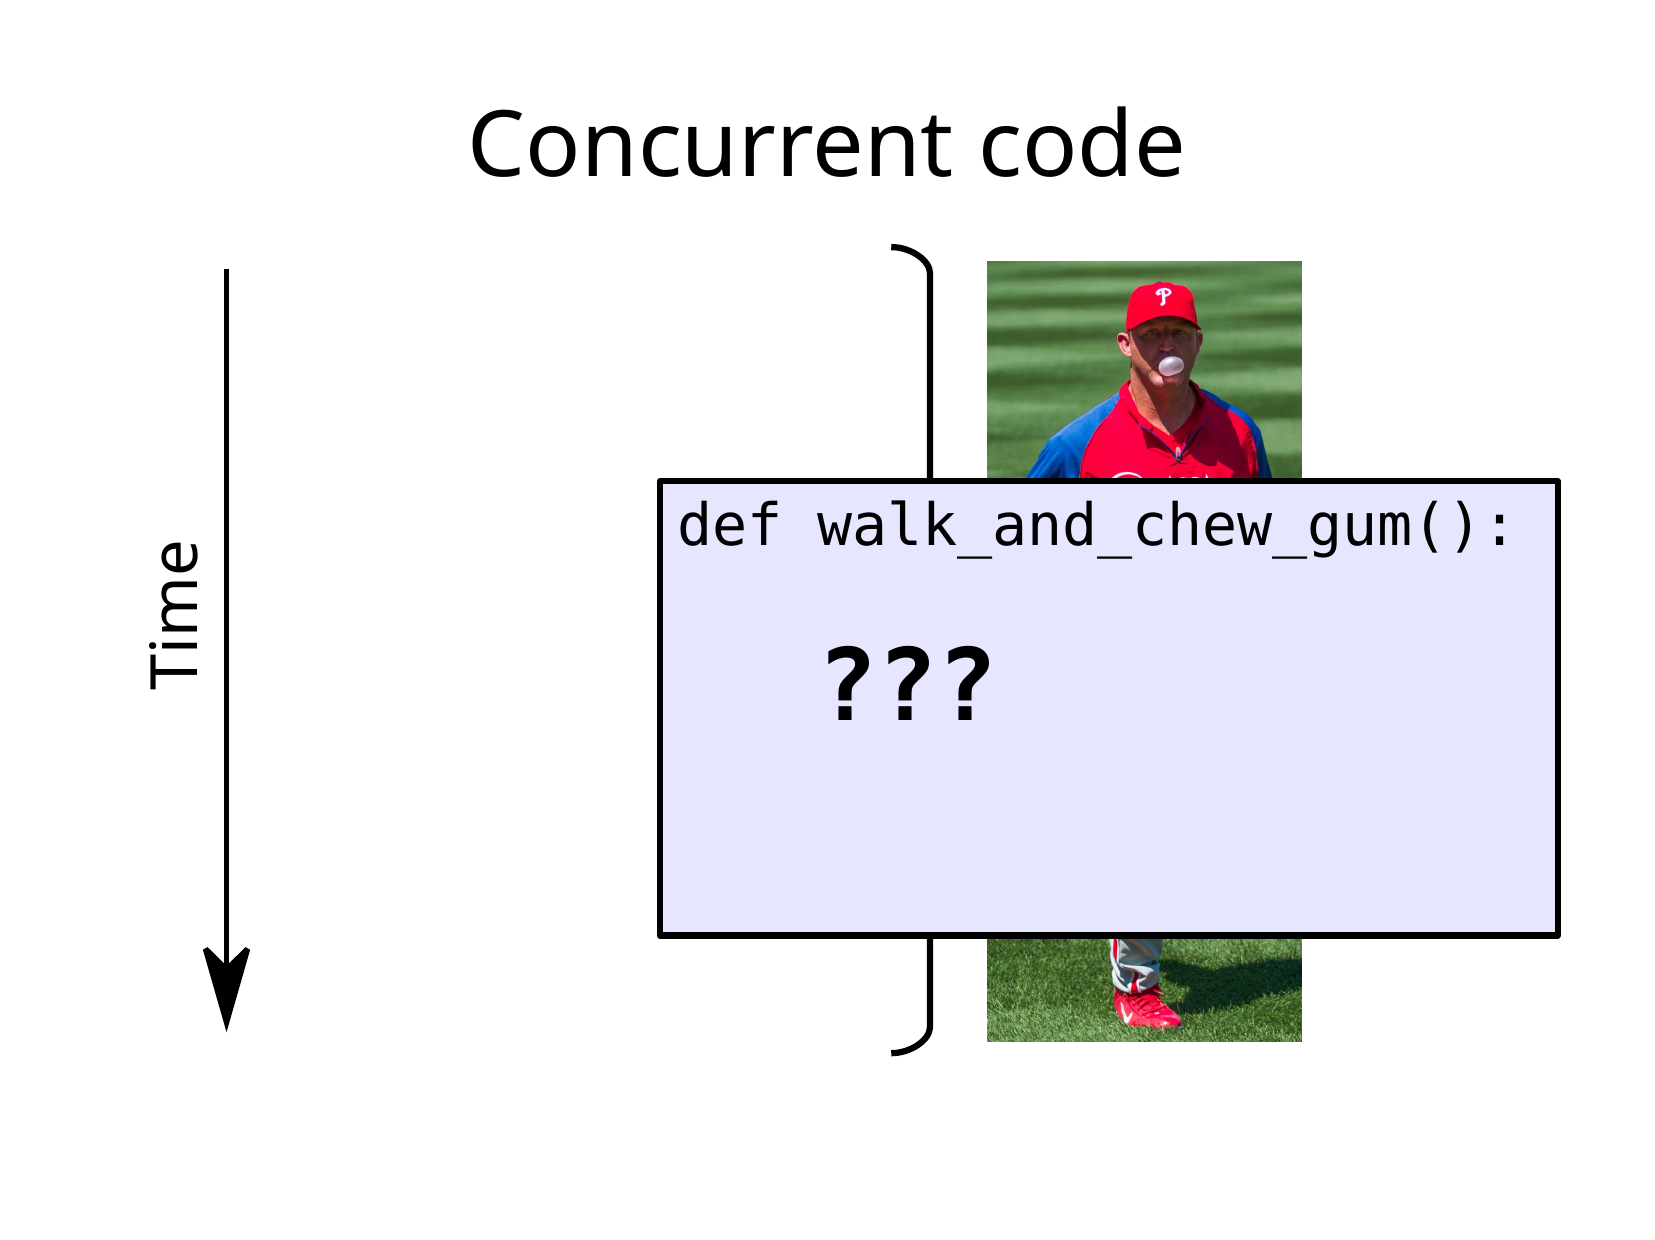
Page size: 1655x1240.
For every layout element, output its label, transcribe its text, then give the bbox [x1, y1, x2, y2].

picture [887, 939, 1472, 1153]
title Concurrent code [82, 37, 1572, 245]
text_box def walk_and_chew_gum(): ??? [659, 481, 1558, 936]
text_box [260, 195, 887, 1179]
picture [147, 242, 260, 1153]
picture [887, 242, 1472, 478]
